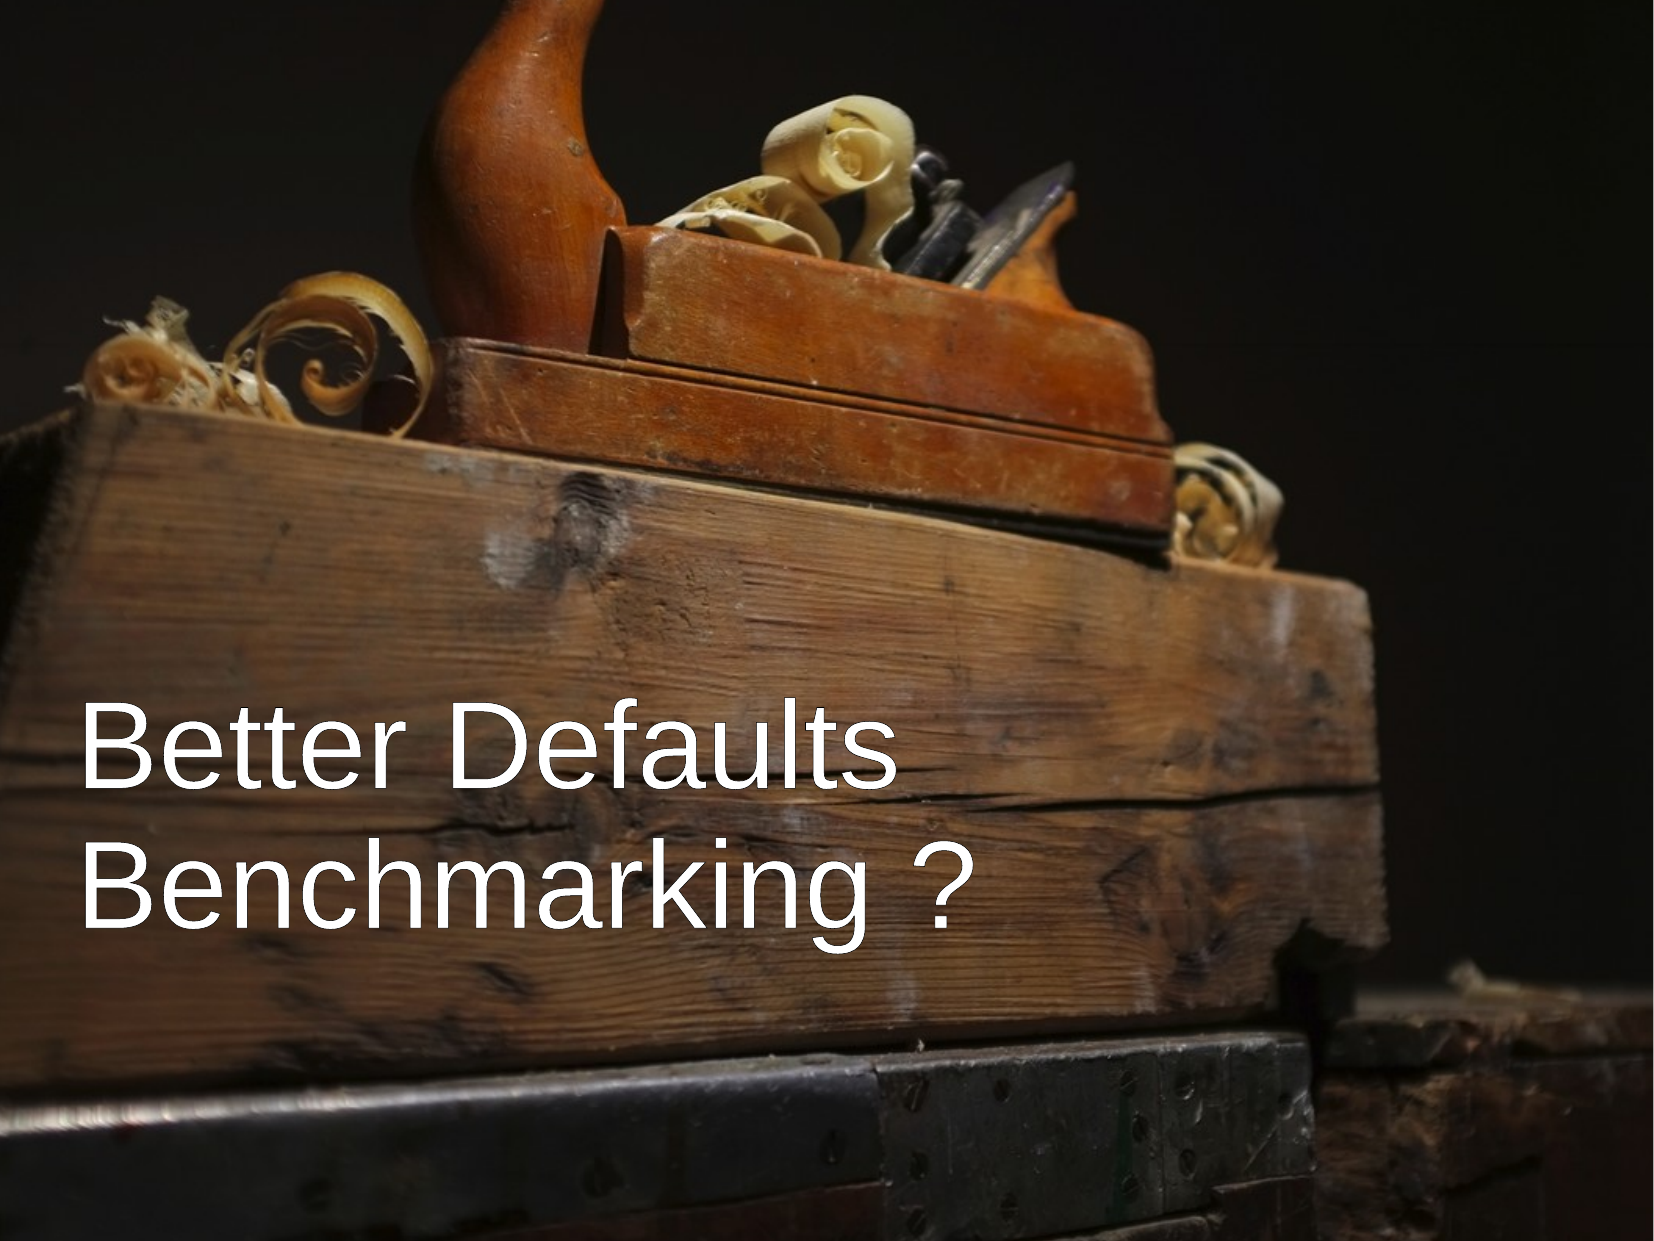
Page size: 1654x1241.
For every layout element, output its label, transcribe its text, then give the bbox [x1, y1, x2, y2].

title Better Defaults Benchmarking ? [75, 675, 1564, 955]
picture [0, 0, 1654, 1241]
